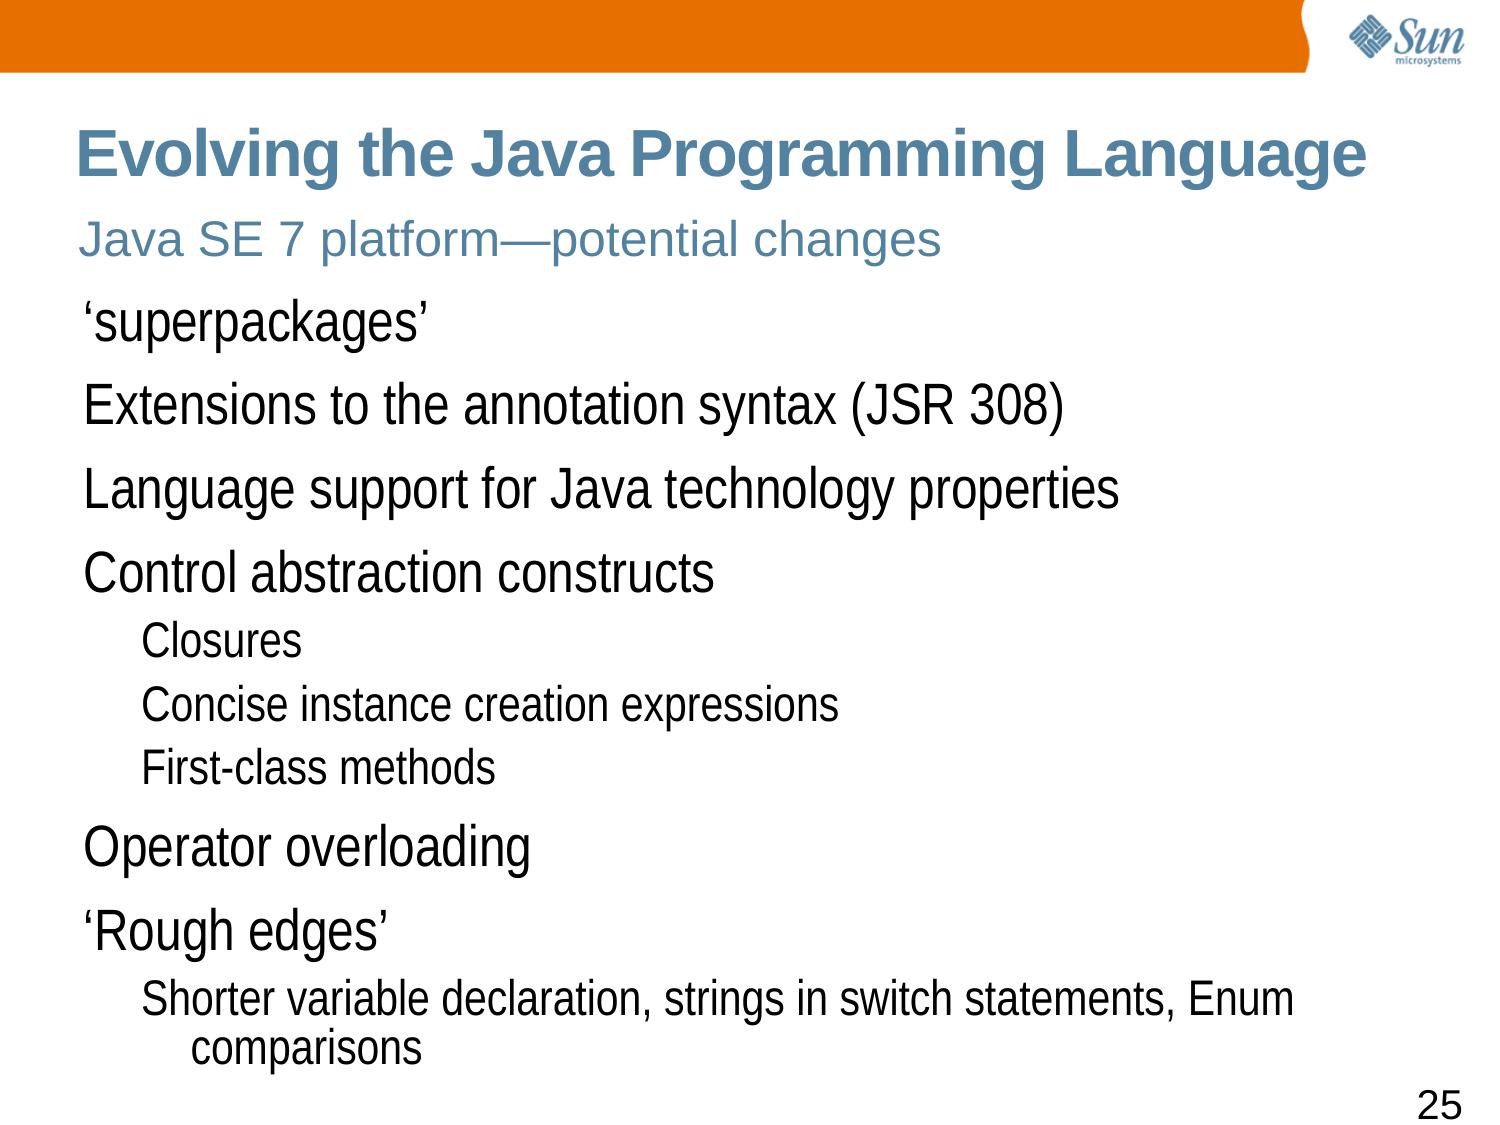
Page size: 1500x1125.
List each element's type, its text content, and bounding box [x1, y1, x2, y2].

list ‘superpackages’ Extensions to the annotation syntax (JSR 308) Language support for Java technology properties Control abstraction constructs Closures Concise instance creation expressions First-class methods Operator overloading ‘Rough edges’ Shorter variable declaration, strings in switch statements, Enum comparisons [64, 295, 1346, 1125]
title Evolving the Java Programming Language [75, 122, 1438, 228]
picture [0, 0, 1500, 75]
text_box Java SE 7 platform—potential changes [70, 200, 1346, 289]
